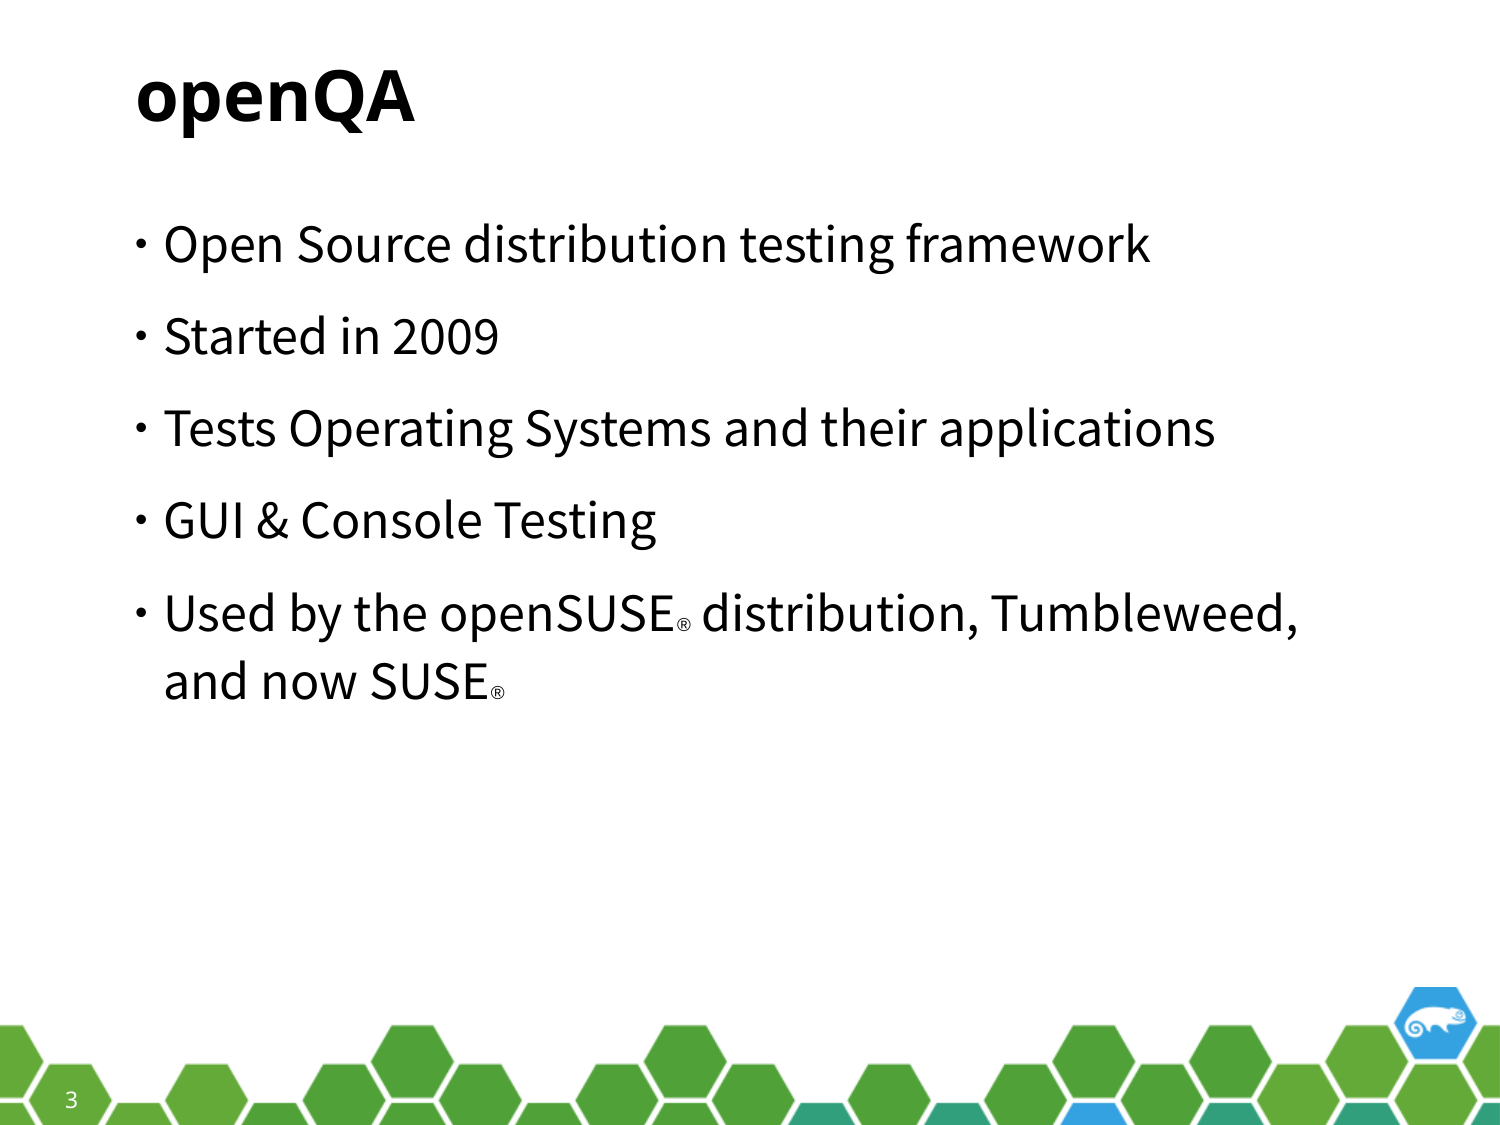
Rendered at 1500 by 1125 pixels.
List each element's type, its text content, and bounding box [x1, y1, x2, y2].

list Open Source distribution testing framework Started in 2009 Tests Operating Systems and their applications GUI & Console Testing Used by the openSUSE® distribution, Tumbleweed, and now SUSE® [135, 208, 1372, 862]
picture [0, 987, 1500, 1125]
title openQA [135, 12, 1372, 175]
